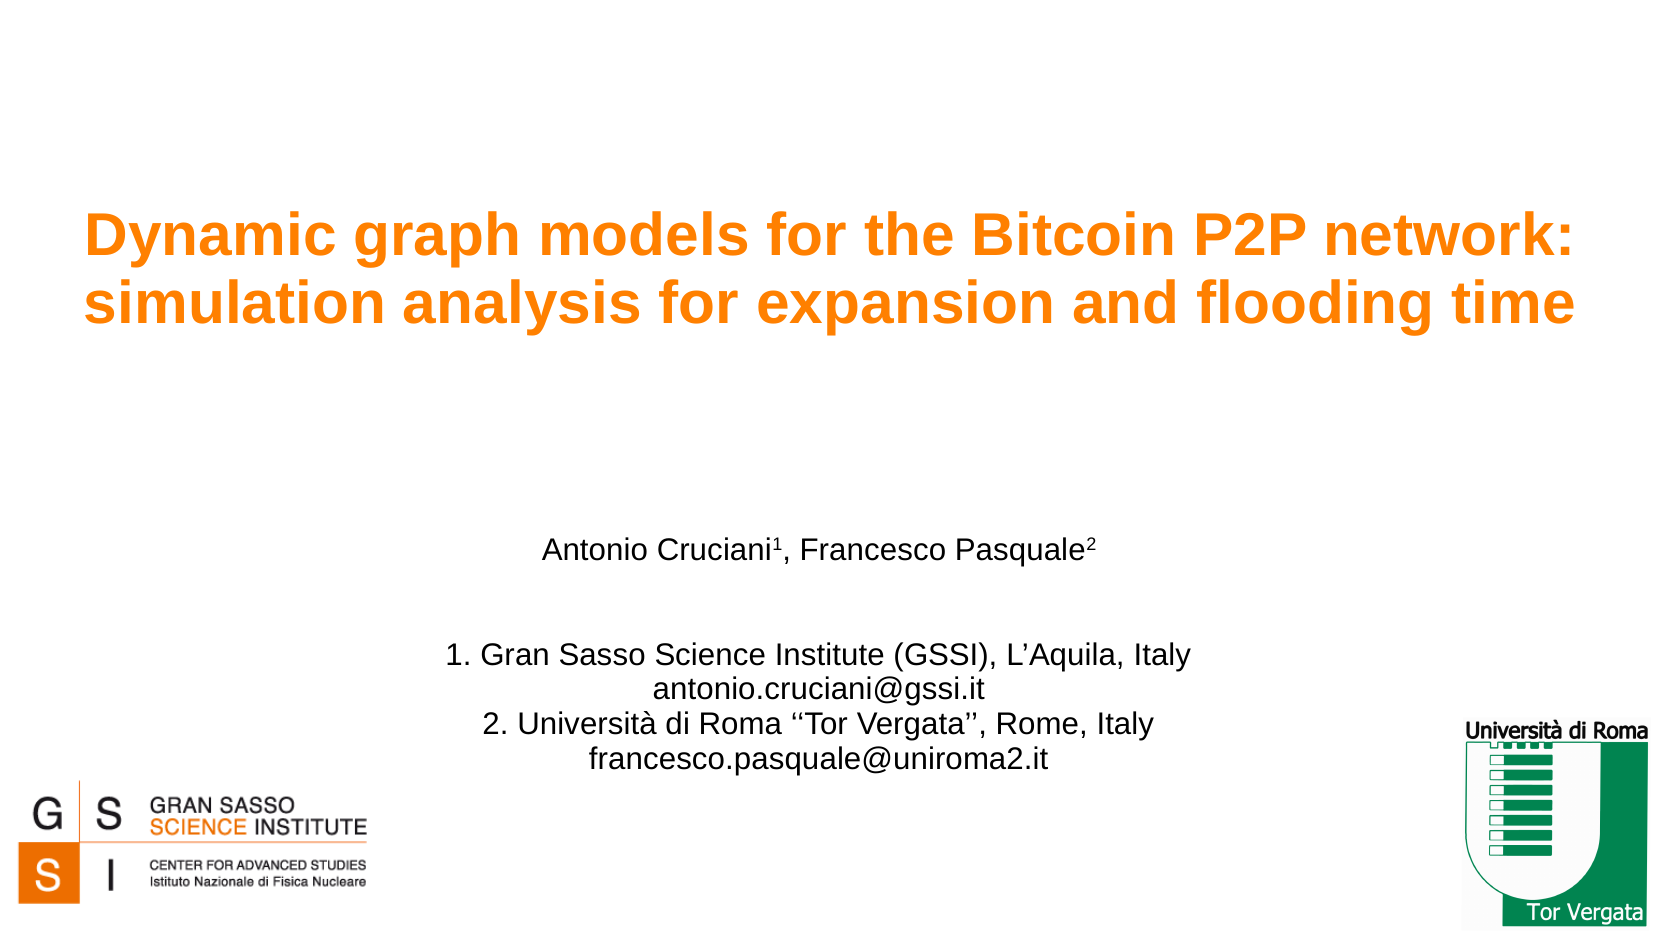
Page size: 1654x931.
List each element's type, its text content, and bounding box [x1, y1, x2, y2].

title Dynamic graph models for the Bitcoin P2P network: simulation analysis for expansion and flooding time [49, 150, 1613, 388]
picture [7, 749, 413, 931]
picture [1461, 717, 1651, 931]
subtitle Antonio Cruciani1, Francesco Pasquale2 1. Gran Sasso Science Institute (GSSI), L’Aquila, Italy antonio.cruciani@gssi.it 2. Università di Roma ‘‘Tor Vergata’’, Rome, Italy francesco.pasquale@uniroma2.it [75, 442, 1564, 901]
